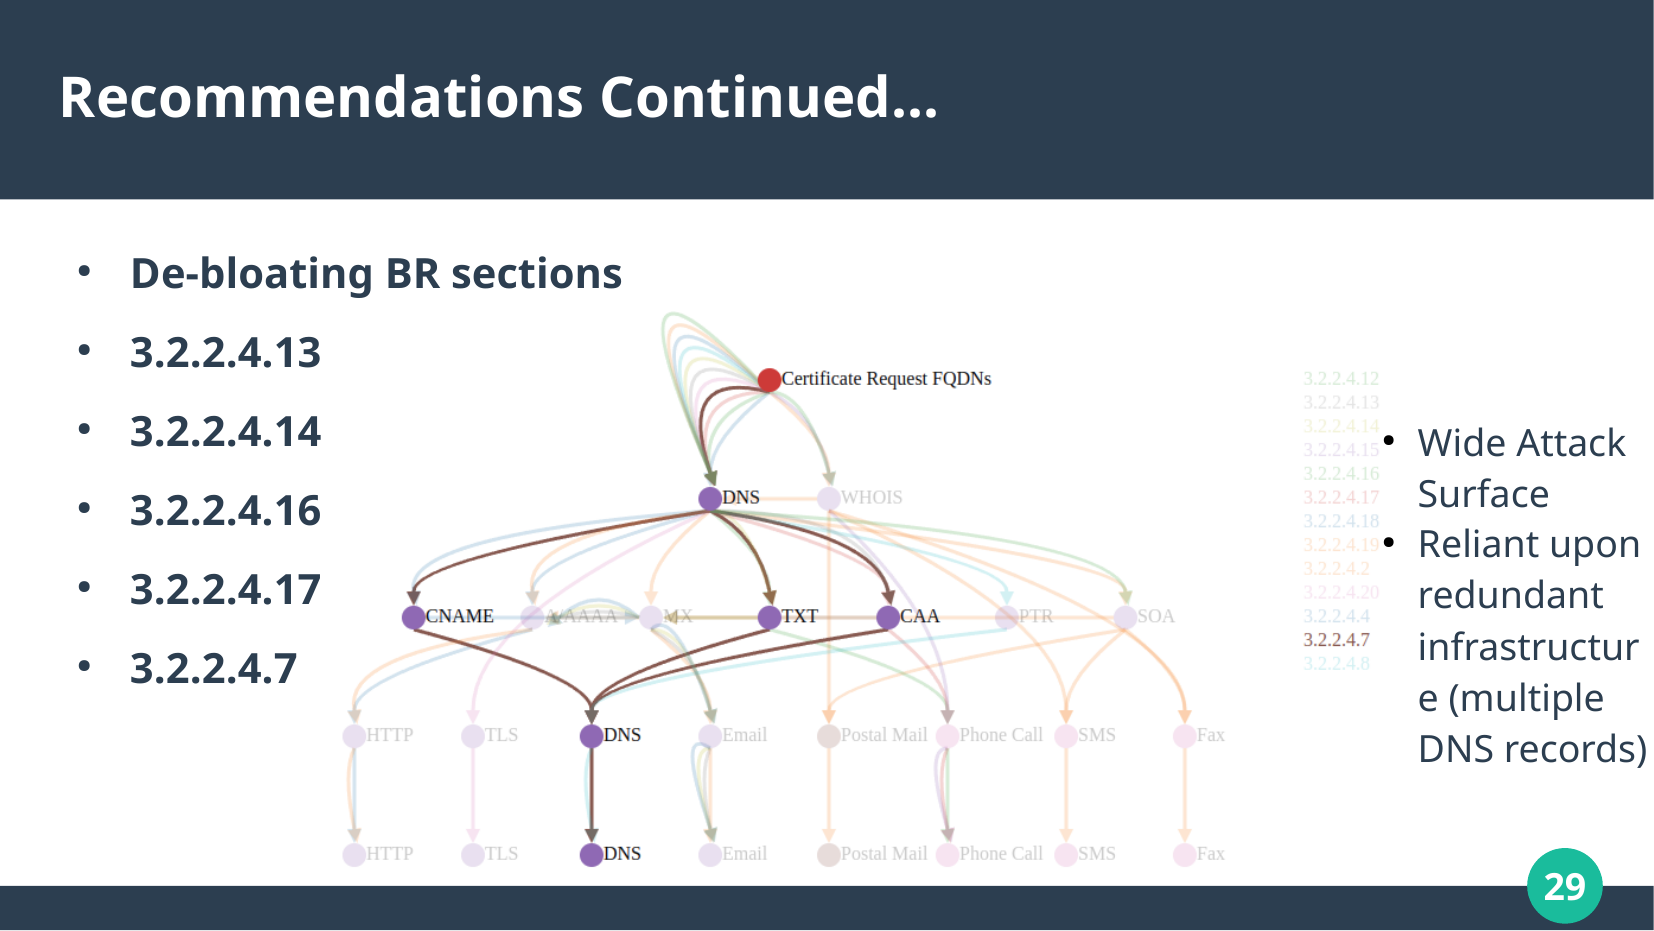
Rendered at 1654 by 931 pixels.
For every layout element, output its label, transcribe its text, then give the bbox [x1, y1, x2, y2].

title Recommendations Continued... [59, 37, 1595, 155]
picture [326, 303, 1389, 873]
list De-bloating BR sections 3.2.2.4.13 3.2.2.4.14 3.2.2.4.16 3.2.2.4.17 3.2.2.4.7 [59, 243, 751, 864]
text_box Wide Attack Surface Reliant upon redundant infrastructure (multiple DNS records) [1367, 354, 1654, 785]
